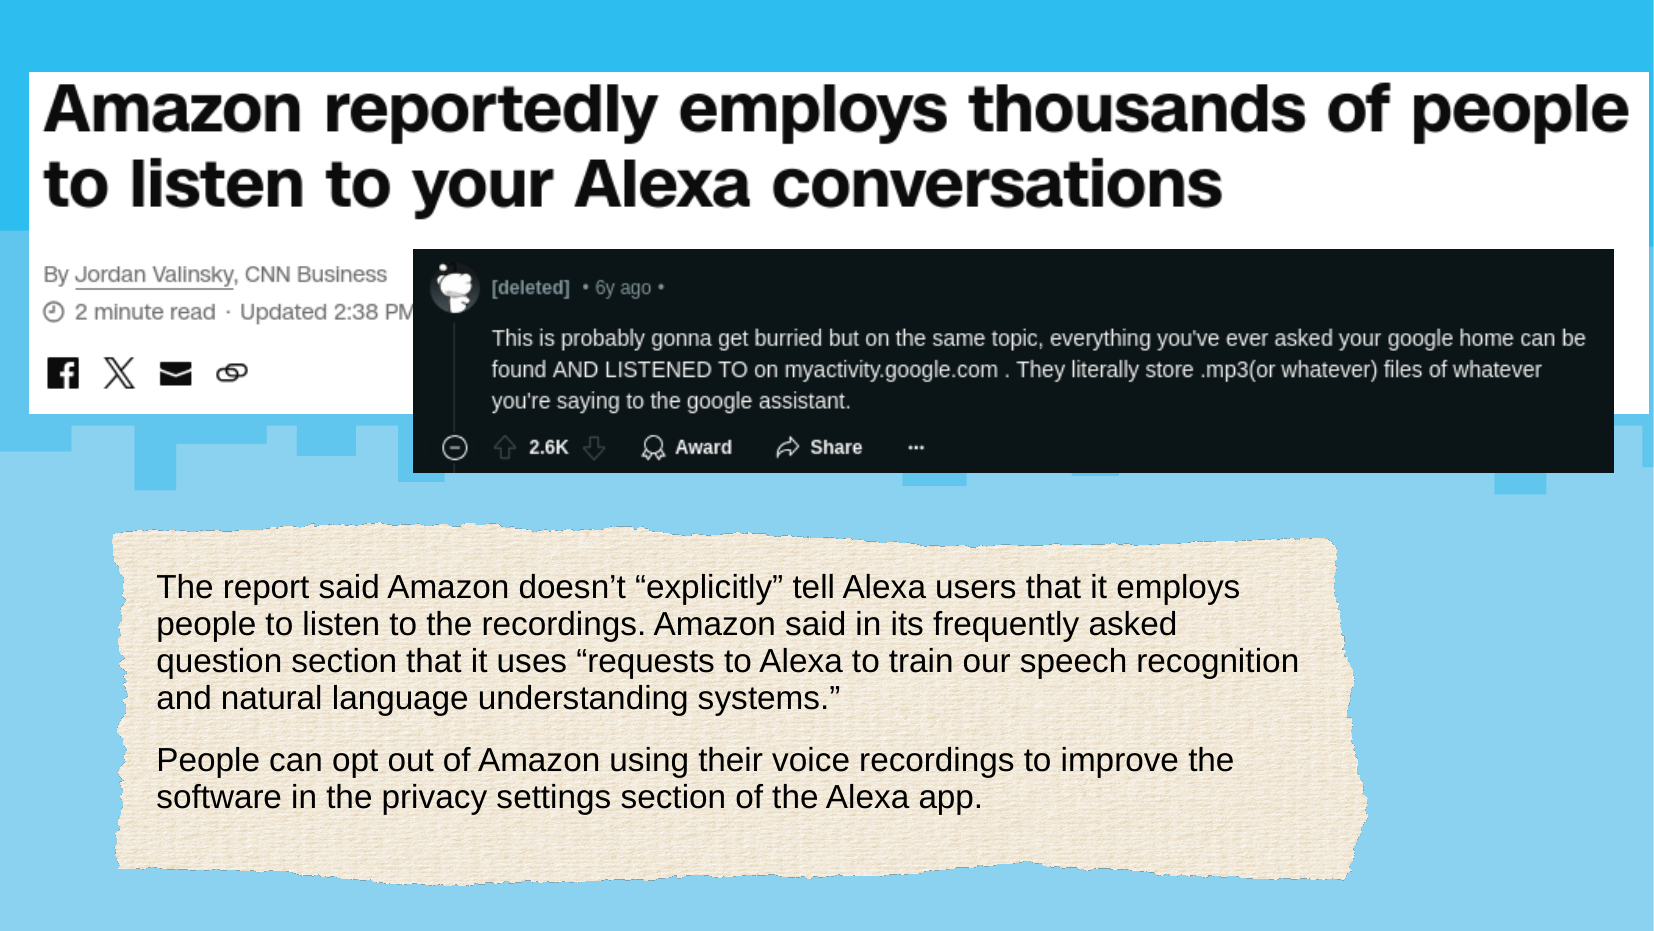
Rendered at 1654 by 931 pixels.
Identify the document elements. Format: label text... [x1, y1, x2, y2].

picture [0, 0, 1654, 931]
text_box The report said Amazon doesn’t “explicitly” tell Alexa users that it employs people to listen to the recordings. Amazon said in its frequently asked question section that it uses “requests to Alexa to train our speech recognition and natural language understanding systems.” People can opt out of Amazon using their voice recordings to improve the software in the privacy settings section of the Alexa app. [141, 561, 1329, 881]
